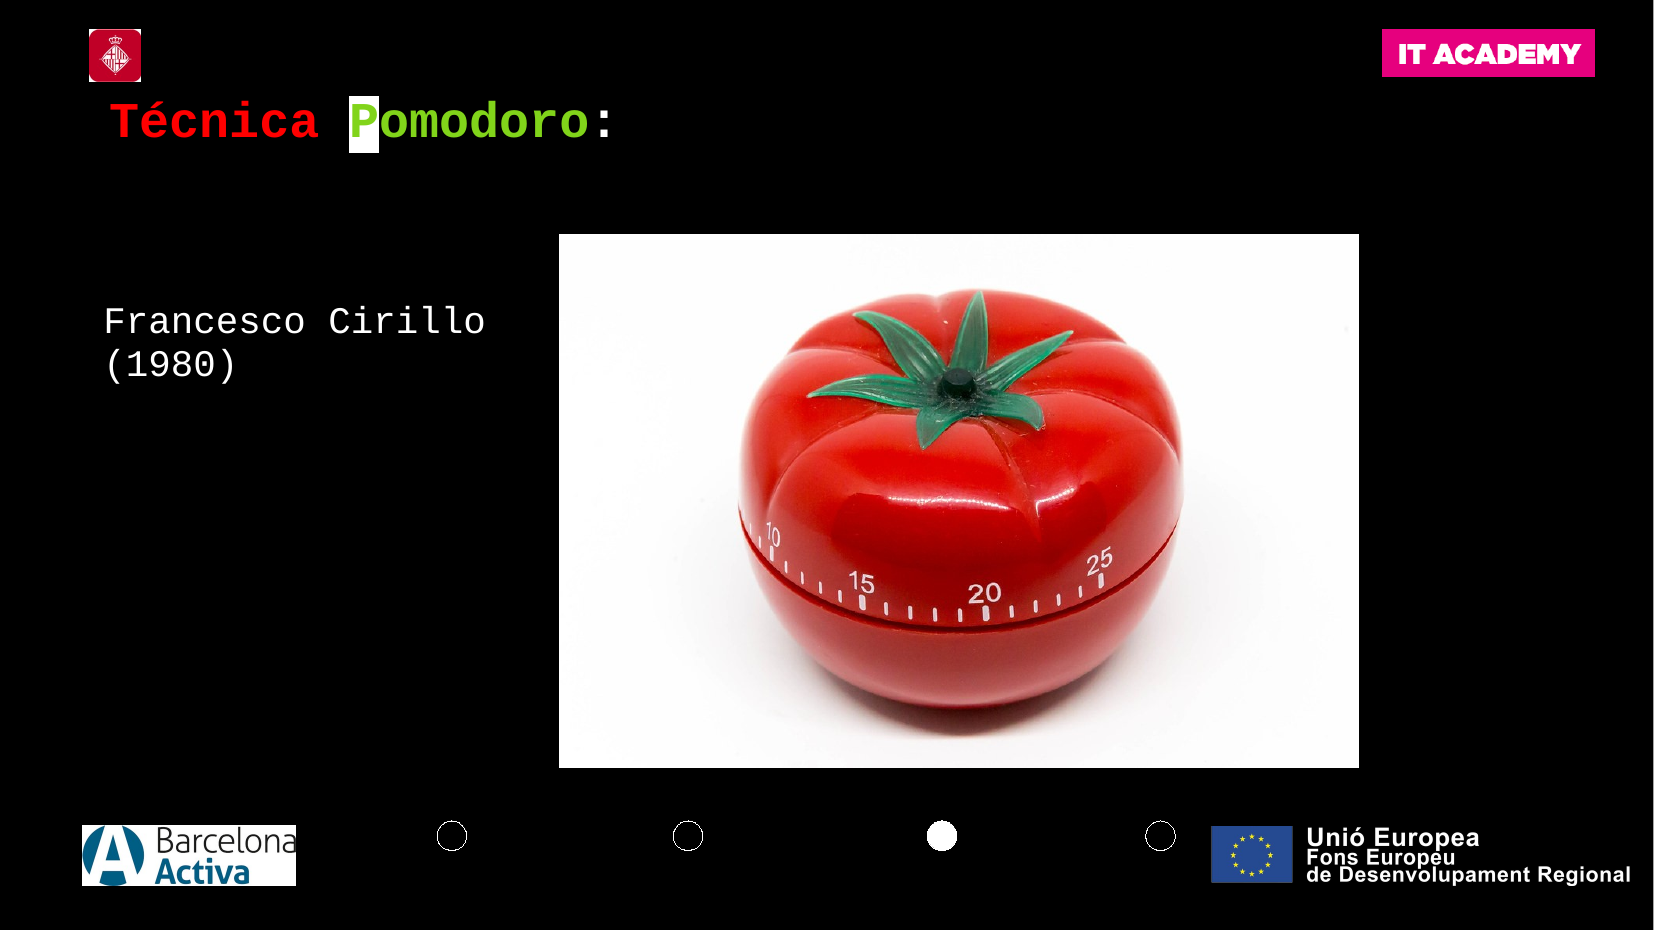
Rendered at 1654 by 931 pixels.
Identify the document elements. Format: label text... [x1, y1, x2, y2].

text_box [673, 820, 703, 851]
text_box [437, 820, 467, 851]
text_box Francesco Cirillo (1980) [88, 295, 502, 438]
text_box [927, 820, 957, 851]
picture [559, 234, 1359, 768]
text_box [1145, 820, 1176, 851]
text_box Técnica Pomodoro: [94, 88, 1447, 180]
picture [82, 825, 296, 886]
picture [1382, 29, 1595, 77]
picture [1210, 826, 1631, 886]
picture [89, 29, 141, 82]
